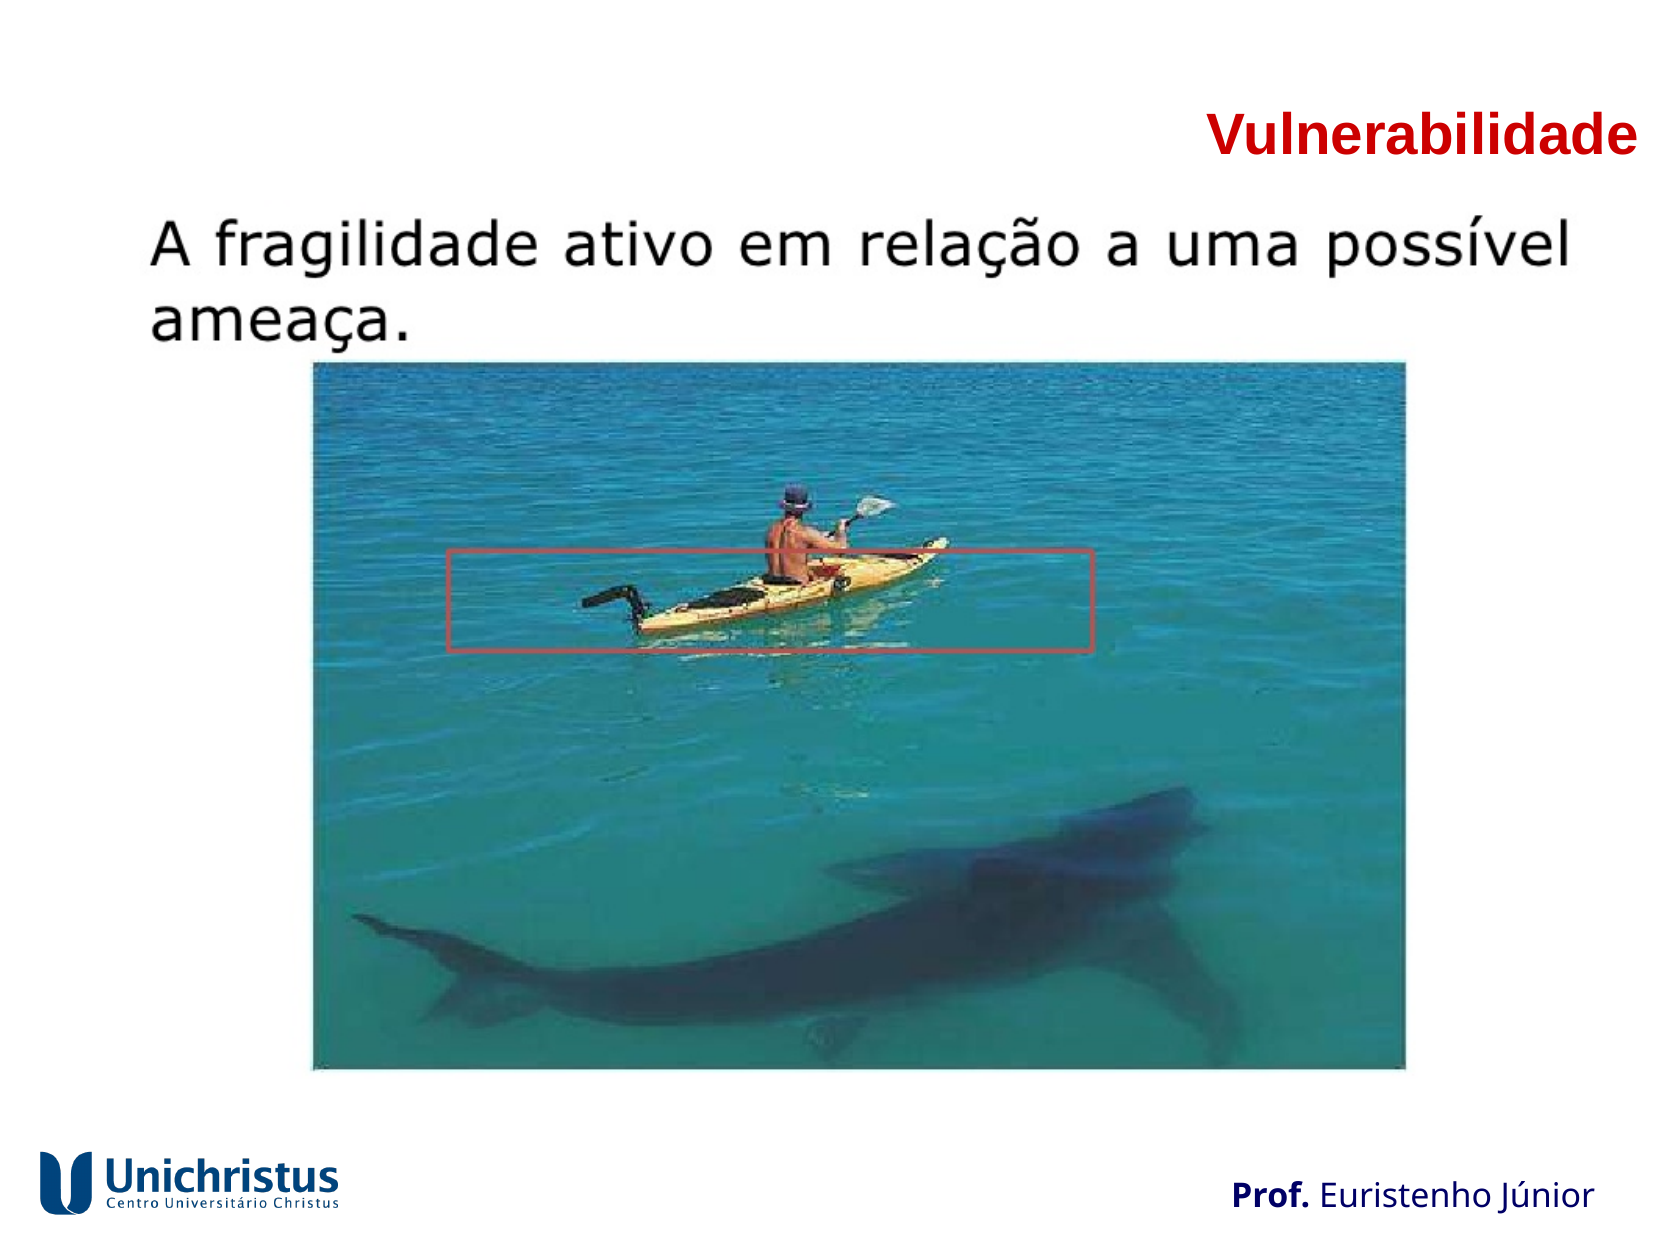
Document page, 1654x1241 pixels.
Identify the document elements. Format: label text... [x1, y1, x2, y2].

text_box Vulnerabilidade [1192, 94, 1654, 175]
text_box Prof. Euristenho Júnior [1216, 1163, 1654, 1224]
picture [35, 1148, 343, 1217]
picture [118, 200, 1586, 1079]
